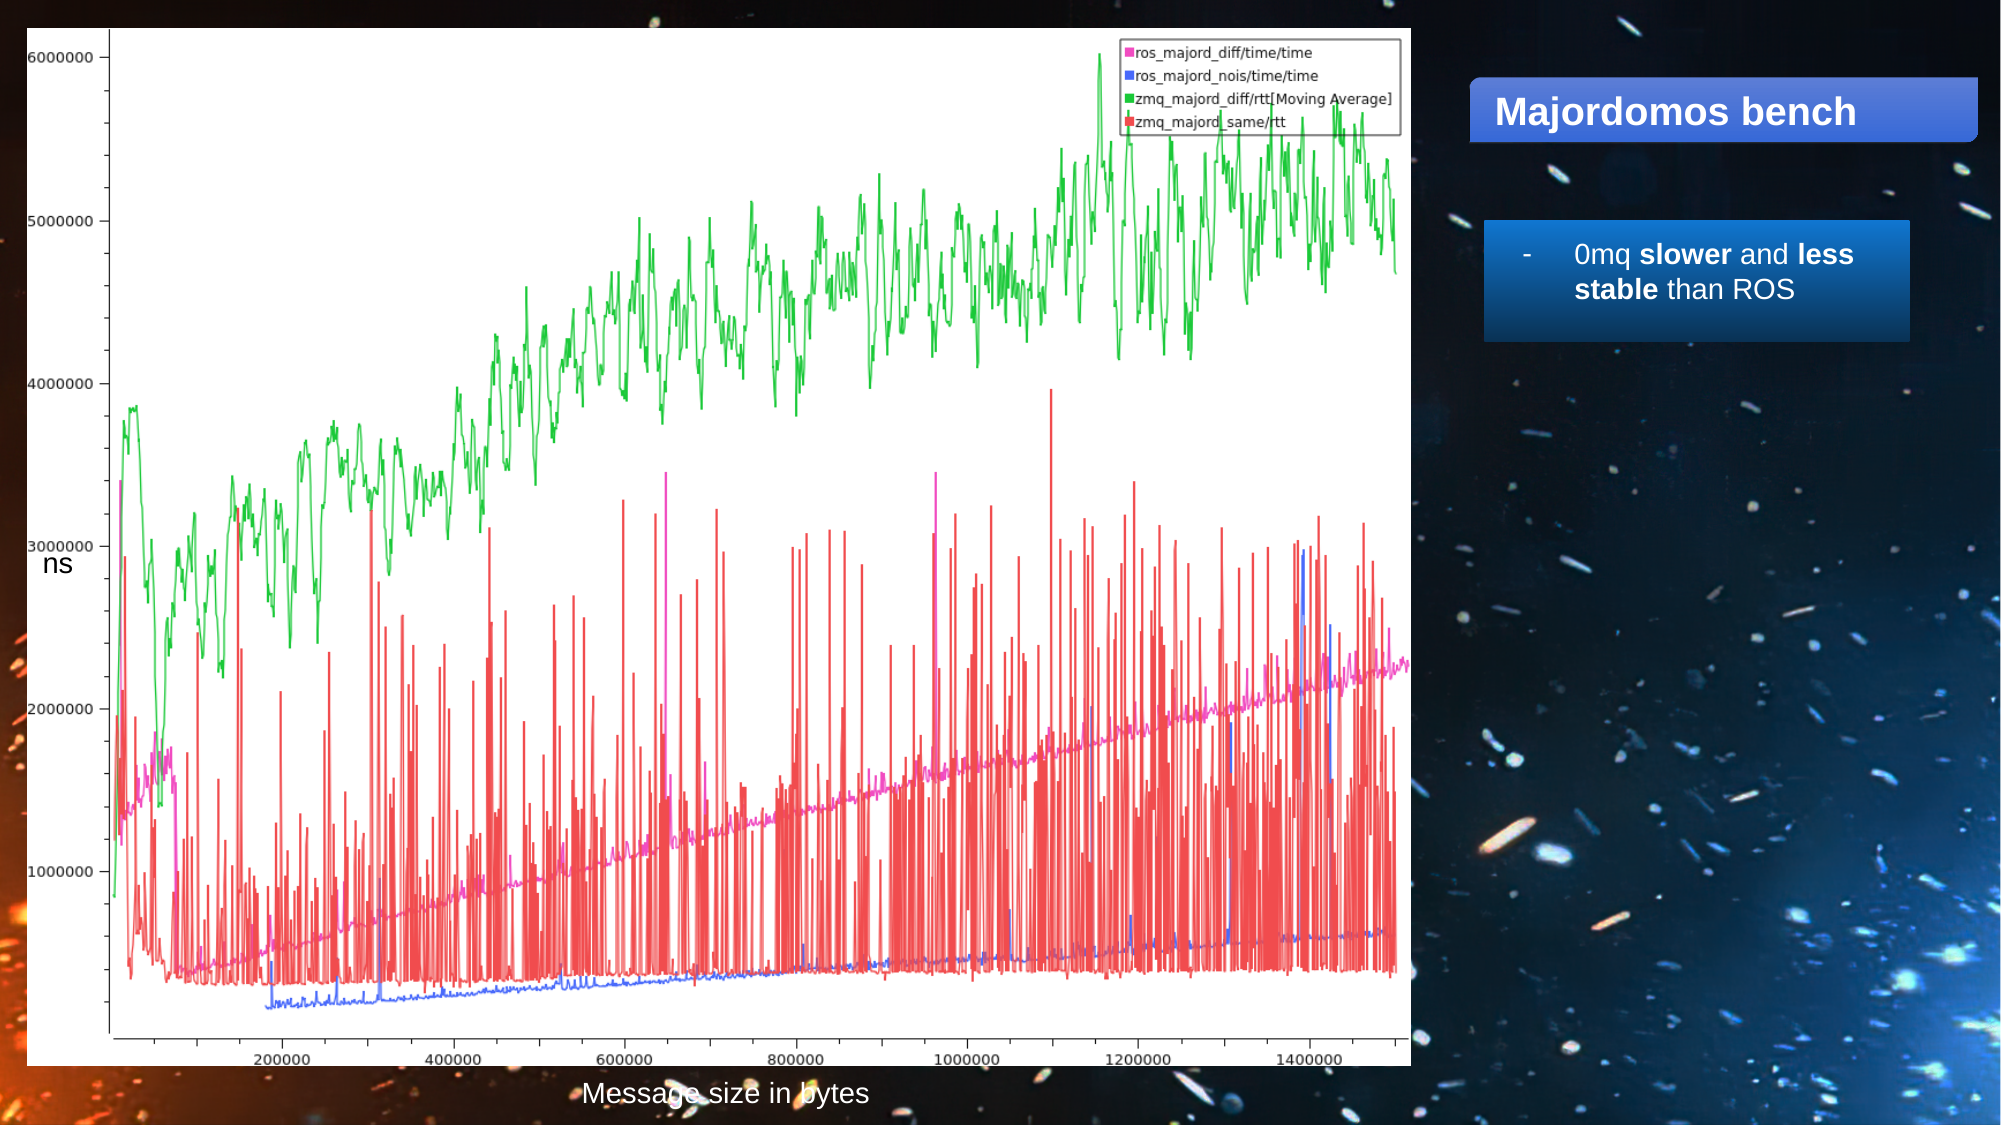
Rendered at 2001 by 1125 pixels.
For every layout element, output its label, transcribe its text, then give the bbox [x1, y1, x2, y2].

text_box Message size in bytes [566, 1059, 1009, 1125]
text_box ns [27, 529, 91, 595]
text_box Majordomos bench [1479, 77, 1968, 141]
picture [0, 0, 2001, 1125]
text_box 0mq slower and less stable than ROS [1484, 220, 1910, 342]
text_box [1469, 77, 1978, 142]
